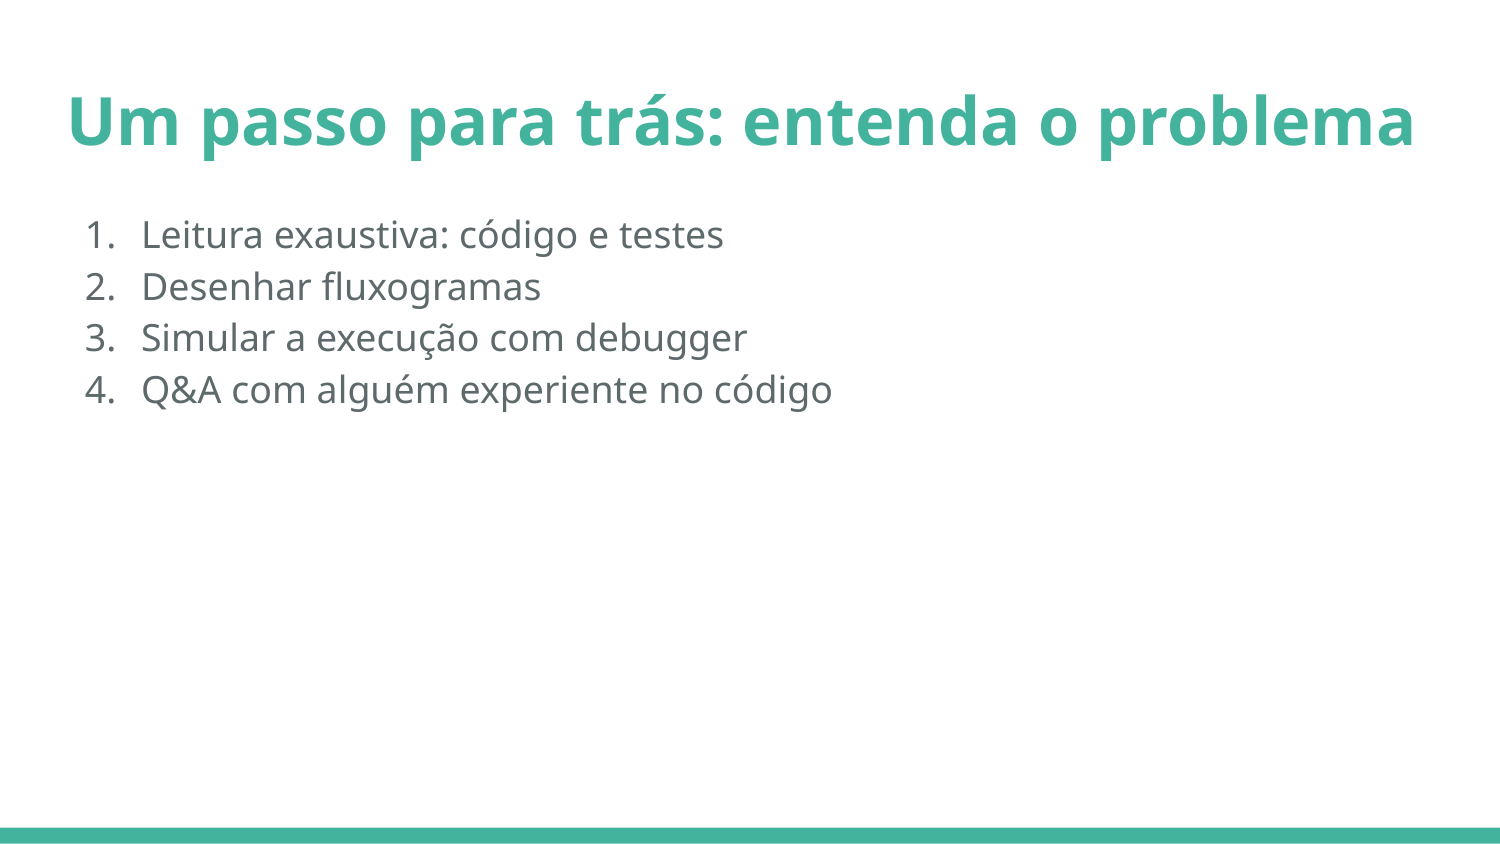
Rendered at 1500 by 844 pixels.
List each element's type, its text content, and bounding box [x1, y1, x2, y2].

title Um passo para trás: entenda o problema [51, 64, 1449, 167]
list Leitura exaustiva: código e testes Desenhar fluxogramas Simular a execução com debugger Q&A com alguém experiente no código [51, 189, 1449, 750]
